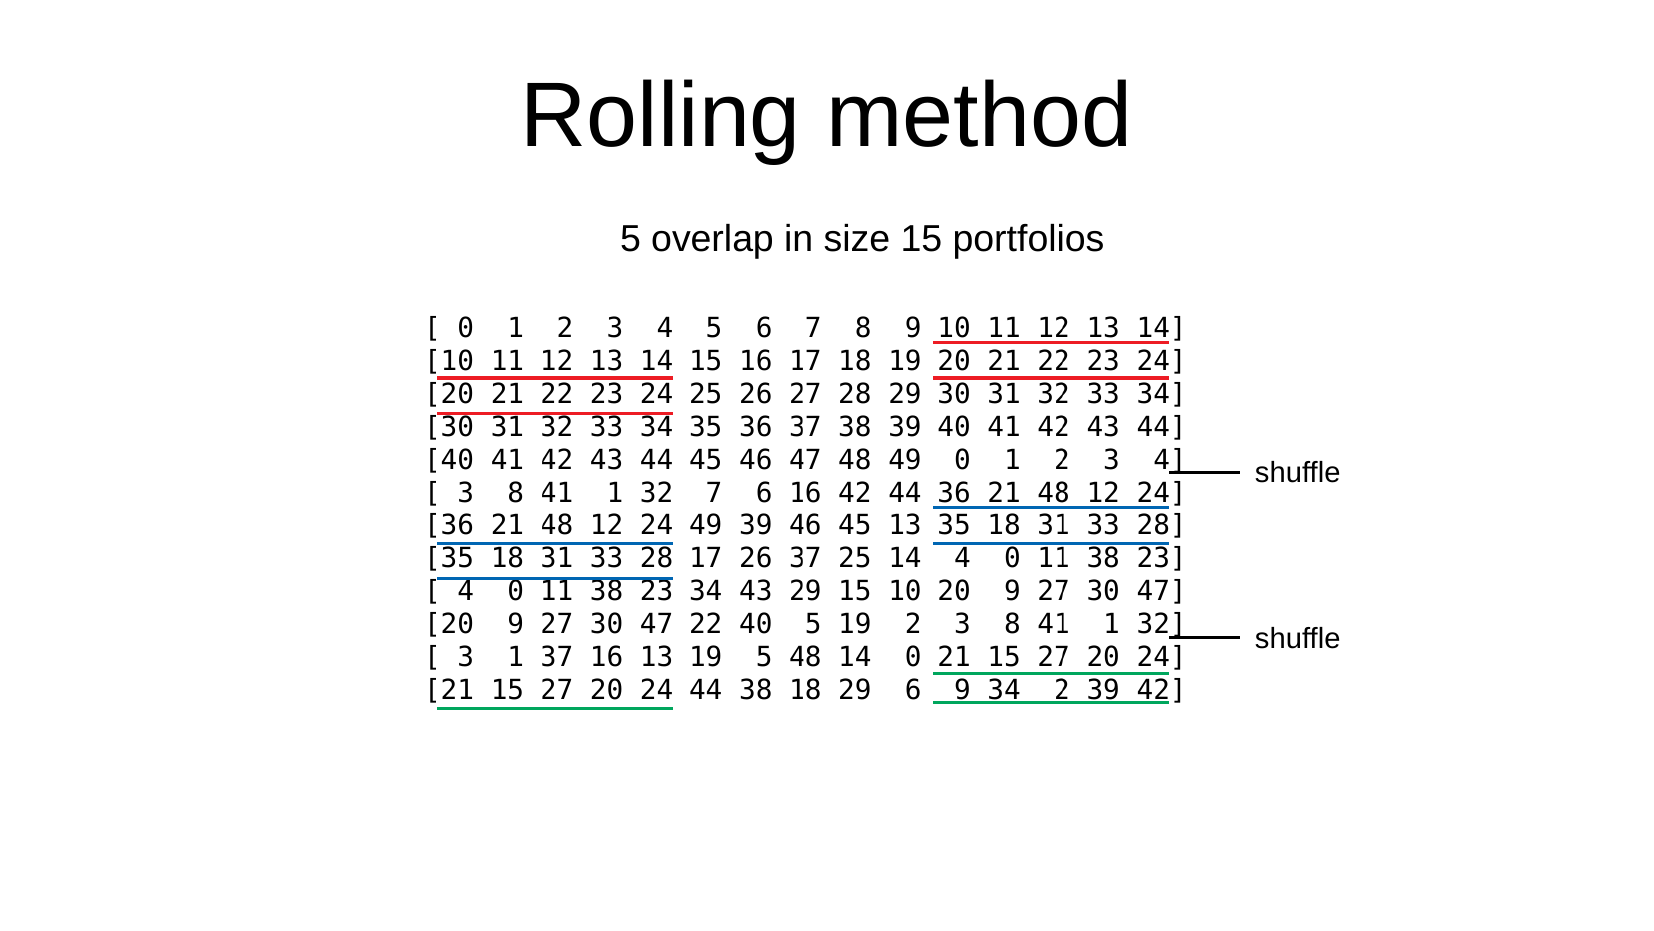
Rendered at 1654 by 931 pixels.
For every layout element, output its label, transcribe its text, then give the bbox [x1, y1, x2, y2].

picture [413, 306, 1193, 709]
text_box shuffle [1240, 614, 1430, 713]
title Rolling method [82, 37, 1571, 193]
list 5 overlap in size 15 portfolios [82, 217, 1571, 260]
text_box shuffle [1240, 448, 1430, 548]
